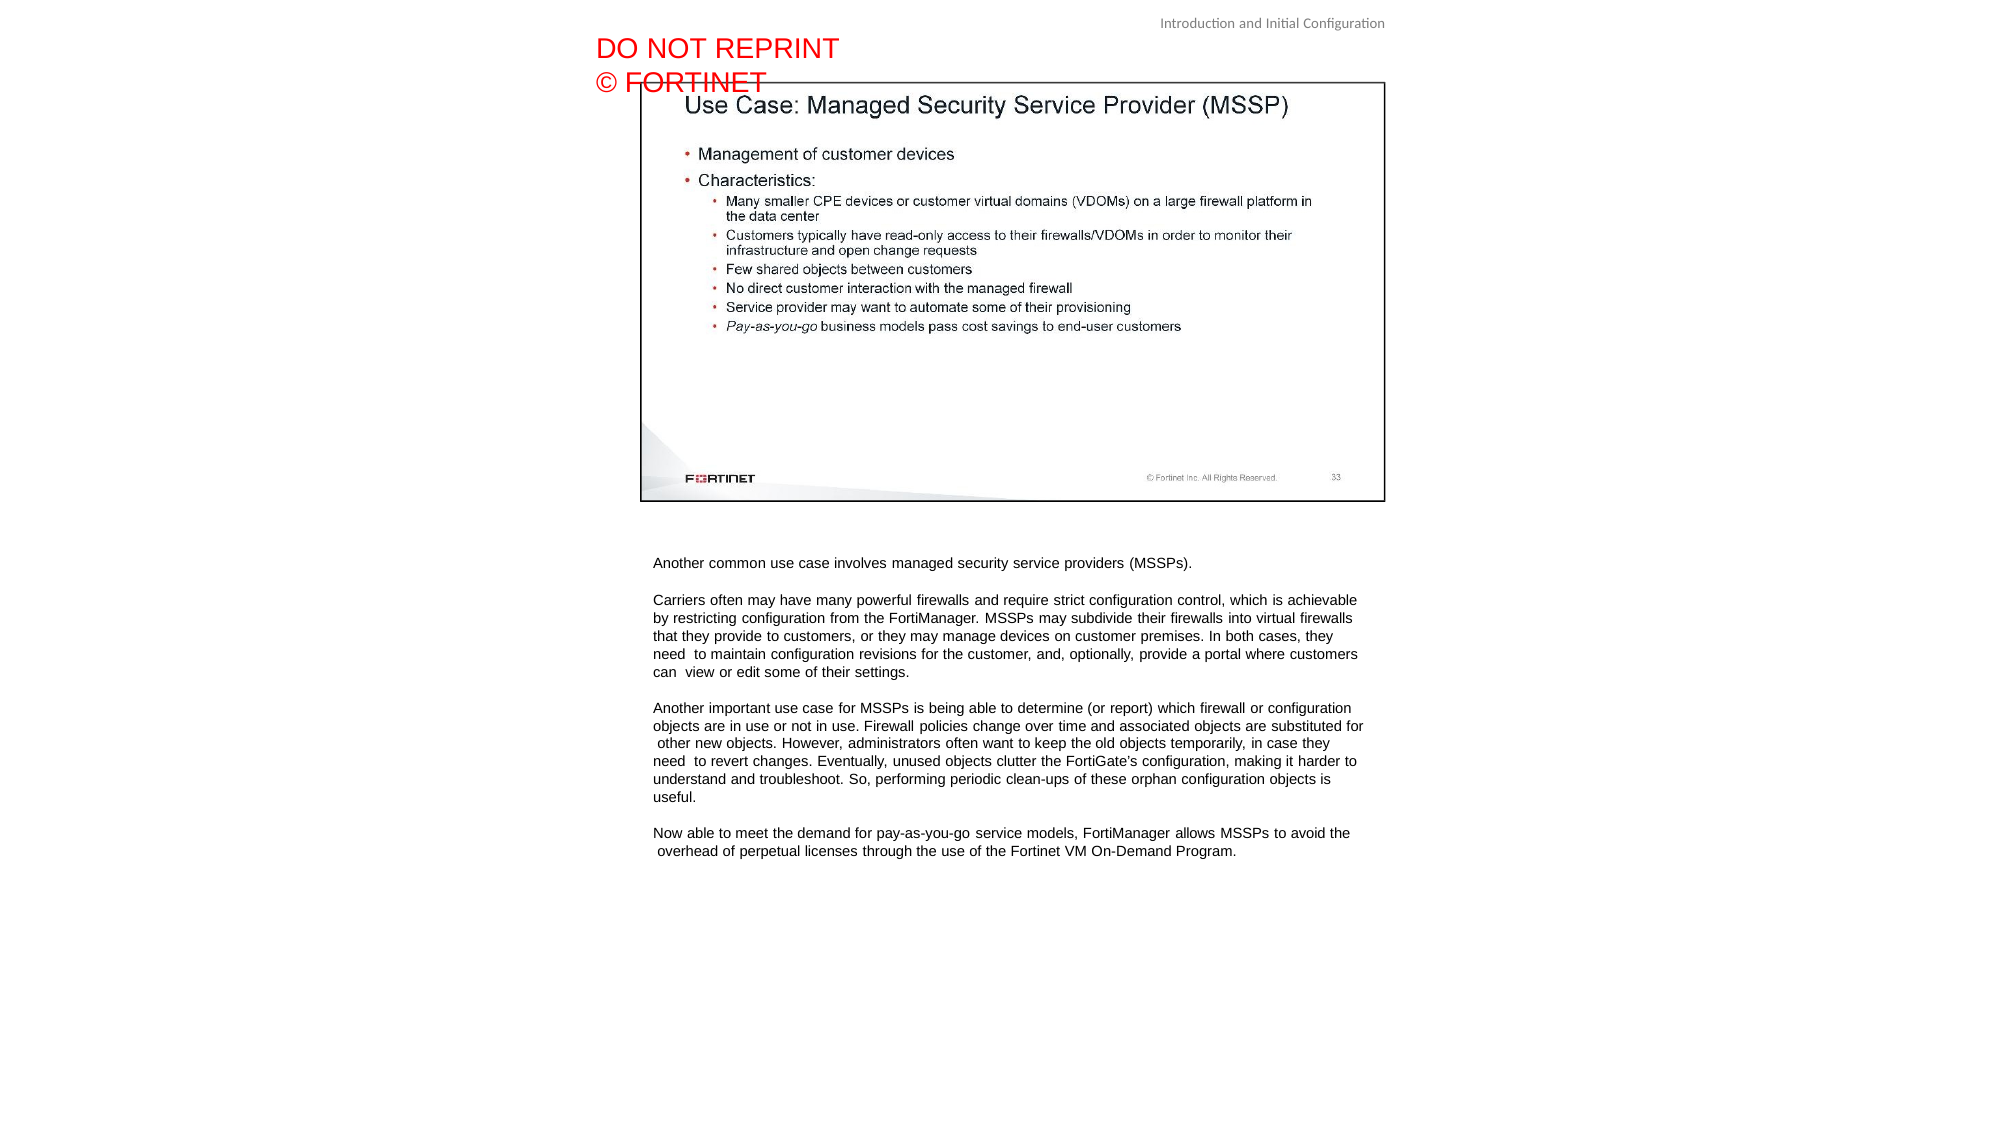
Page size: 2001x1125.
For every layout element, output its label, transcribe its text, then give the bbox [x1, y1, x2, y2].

text_box Introduction and Initial Configuration [1158, 11, 1386, 32]
picture [642, 92, 1345, 500]
text_box DO NOT REPRINT © FORTINET [594, 28, 841, 98]
text_box [640, 81, 1386, 502]
text_box Another common use case involves managed security service providers (MSSPs). Carriers often may have many powerful firewalls and require strict configuration control, which is achievable by restricting configuration from the FortiManager. MSSPs may subdivide their firewalls into virtual firewalls that they provide to customers, or they may manage devices on customer premises. In both cases, they need to maintain configuration revisions for the customer, and, optionally, provide a portal where customers can view or edit some of their settings. Another important use case for MSSPs is being able to determine (or report) which firewall or configuration objects are in use or not in use. Firewall policies change over time and associated objects are substituted for other new objects. However, administrators often want to keep the old objects temporarily, in case they need to revert changes. Eventually, unused objects clutter the FortiGate’s configuration, making it harder to understand and troubleshoot. So, performing periodic clean-ups of these orphan configuration objects is useful. Now able to meet the demand for pay-as-you-go service models, FortiManager allows MSSPs to avoid the overhead of perpetual licenses through the use of the Fortinet VM On-Demand Program. [651, 552, 1370, 863]
